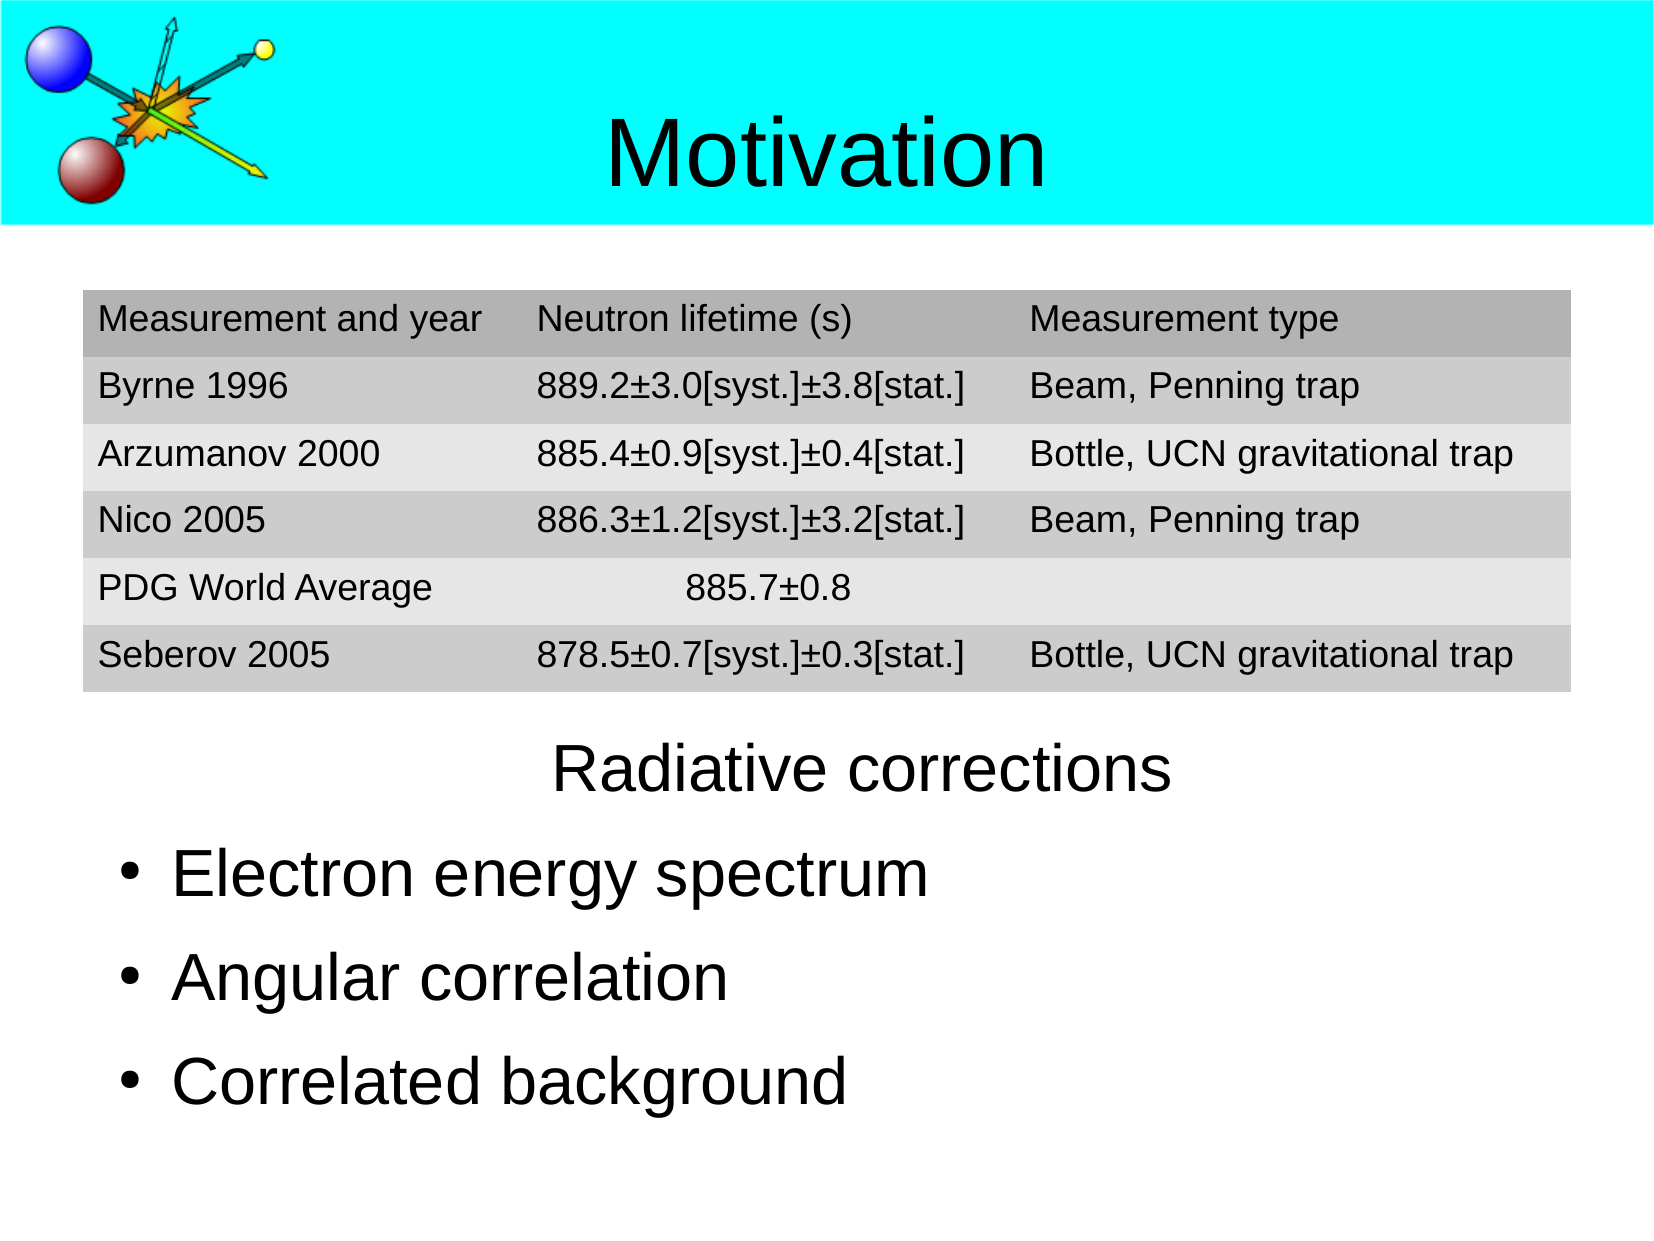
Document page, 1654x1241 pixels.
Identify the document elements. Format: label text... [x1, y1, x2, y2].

table_header Neutron lifetime (s) [522, 290, 1015, 357]
table_cell Beam, Penning trap [1015, 357, 1571, 424]
table_cell Arzumanov 2000 [83, 424, 522, 491]
table_cell 886.3±1.2[syst.]±3.2[stat.] [522, 491, 1015, 558]
table_cell Nico 2005 [83, 491, 522, 558]
table_cell 885.4±0.9[syst.]±0.4[stat.] [522, 424, 1015, 491]
table_cell 878.5±0.7[syst.]±0.3[stat.] [522, 625, 1015, 692]
table_cell Beam, Penning trap [1015, 491, 1571, 558]
table_cell Bottle, UCN gravitational trap [1015, 625, 1571, 692]
list Radiative corrections Electron energy spectrum Angular correlation Correlated background [100, 731, 1554, 1144]
table_cell Seberov 2005 [83, 625, 522, 692]
table_header Measurement type [1015, 290, 1571, 357]
table_cell [1015, 558, 1571, 625]
title Motivation [82, 49, 1571, 257]
table_header Measurement and year [83, 290, 522, 357]
table_cell Bottle, UCN gravitational trap [1015, 424, 1571, 491]
picture [0, 0, 1654, 1241]
table_cell Byrne 1996 [83, 357, 522, 424]
table_cell 885.7±0.8 [522, 558, 1015, 625]
table_cell 889.2±3.0[syst.]±3.8[stat.] [522, 357, 1015, 424]
table_cell PDG World Average [83, 558, 522, 625]
